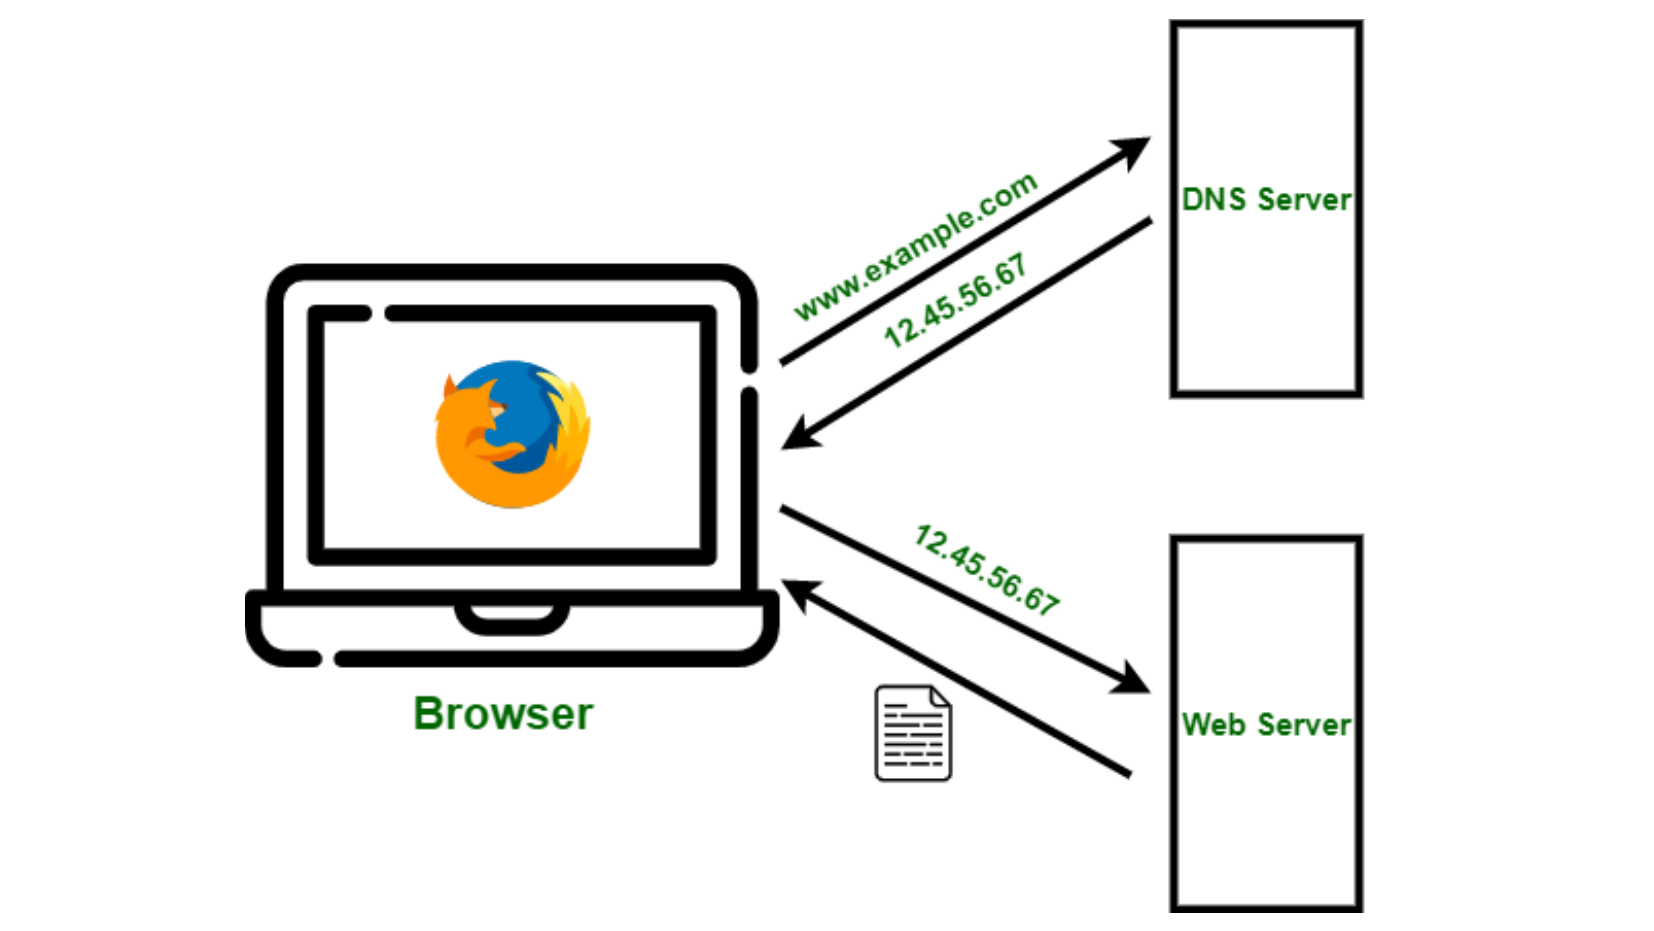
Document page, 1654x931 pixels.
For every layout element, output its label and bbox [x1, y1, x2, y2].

picture [245, 19, 1371, 913]
